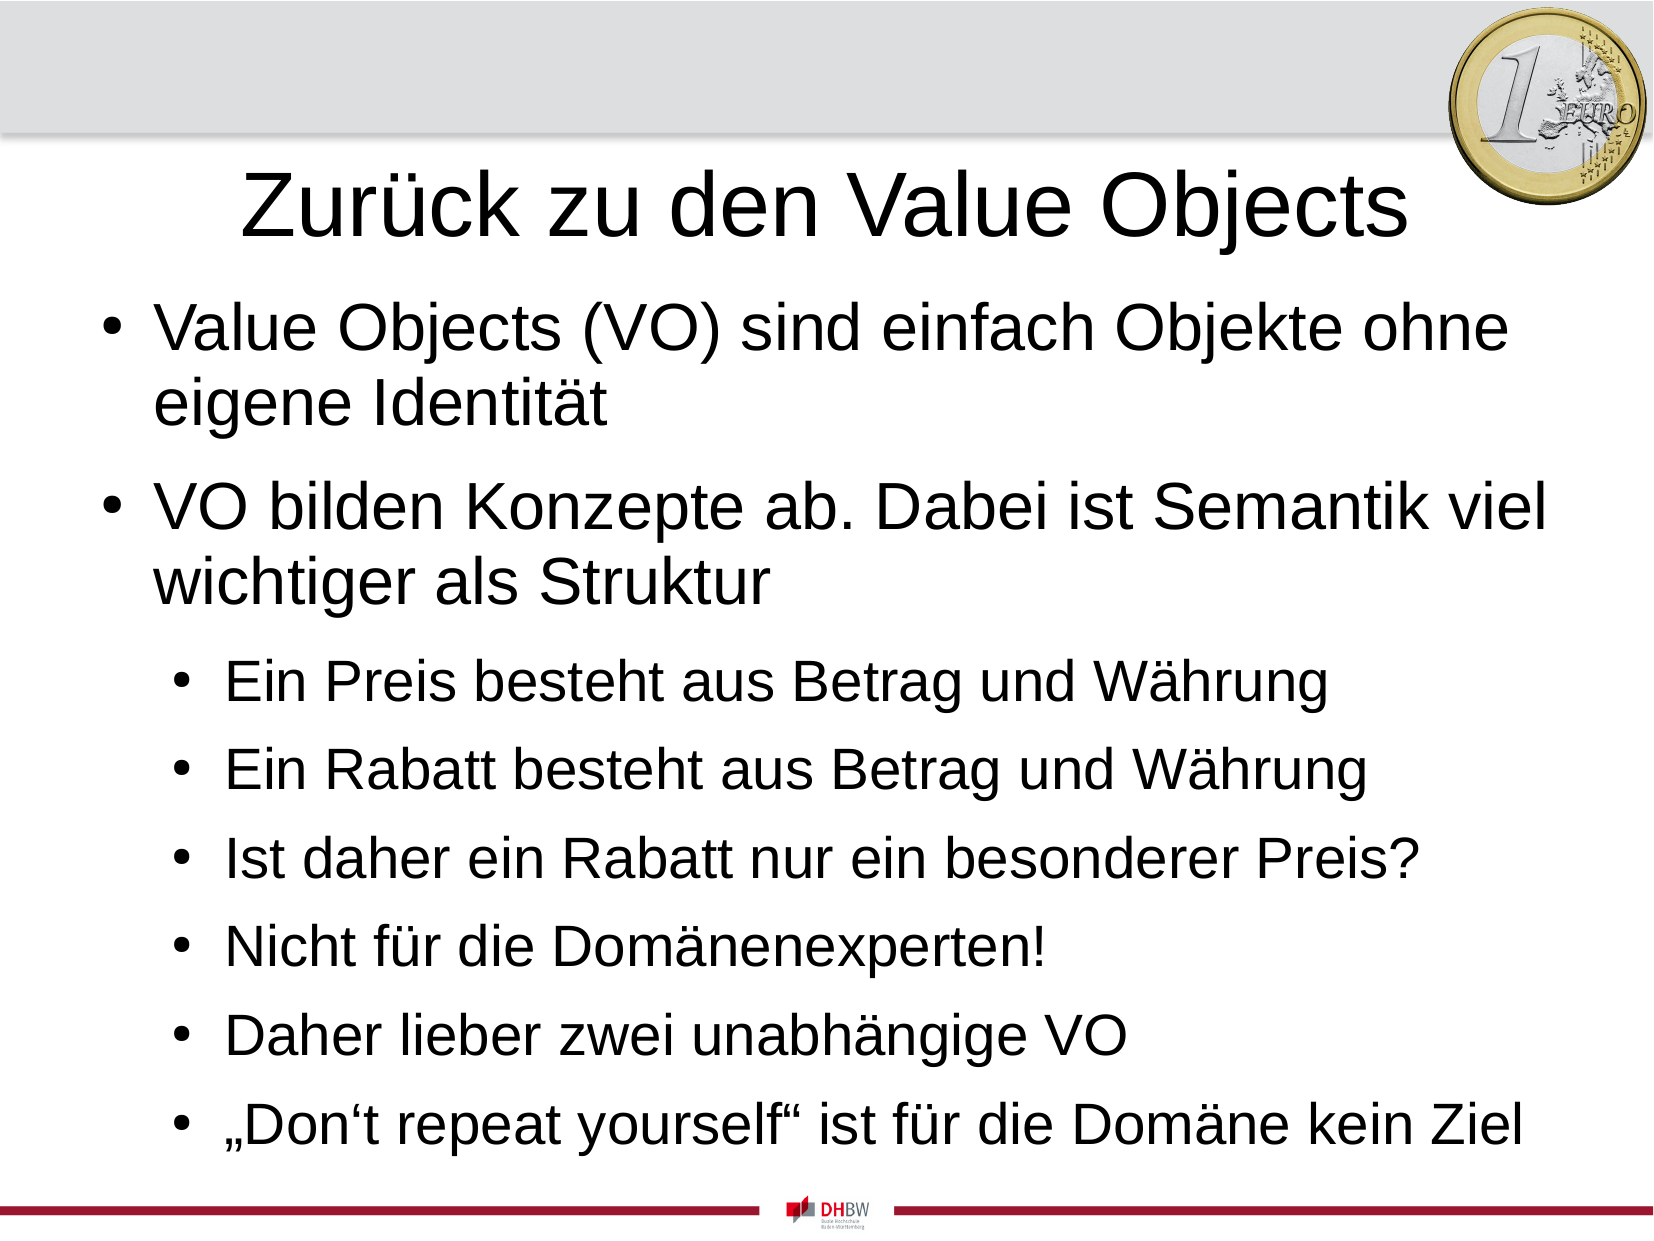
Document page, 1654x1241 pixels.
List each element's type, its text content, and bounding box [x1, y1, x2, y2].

title Zurück zu den Value Objects [82, 147, 1571, 257]
picture [0, 0, 1654, 1237]
list Value Objects (VO) sind einfach Objekte ohne eigene Identität VO bilden Konzepte ab. Dabei ist Semantik viel wichtiger als Struktur Ein Preis besteht aus Betrag und Währung Ein Rabatt besteht aus Betrag und Währung Ist daher ein Rabatt nur ein besonderer Preis? Nicht für die Domänenexperten! Daher lieber zwei unabhängige VO „Don‘t repeat yourself“ ist für die Domäne kein Ziel [82, 290, 1571, 1170]
